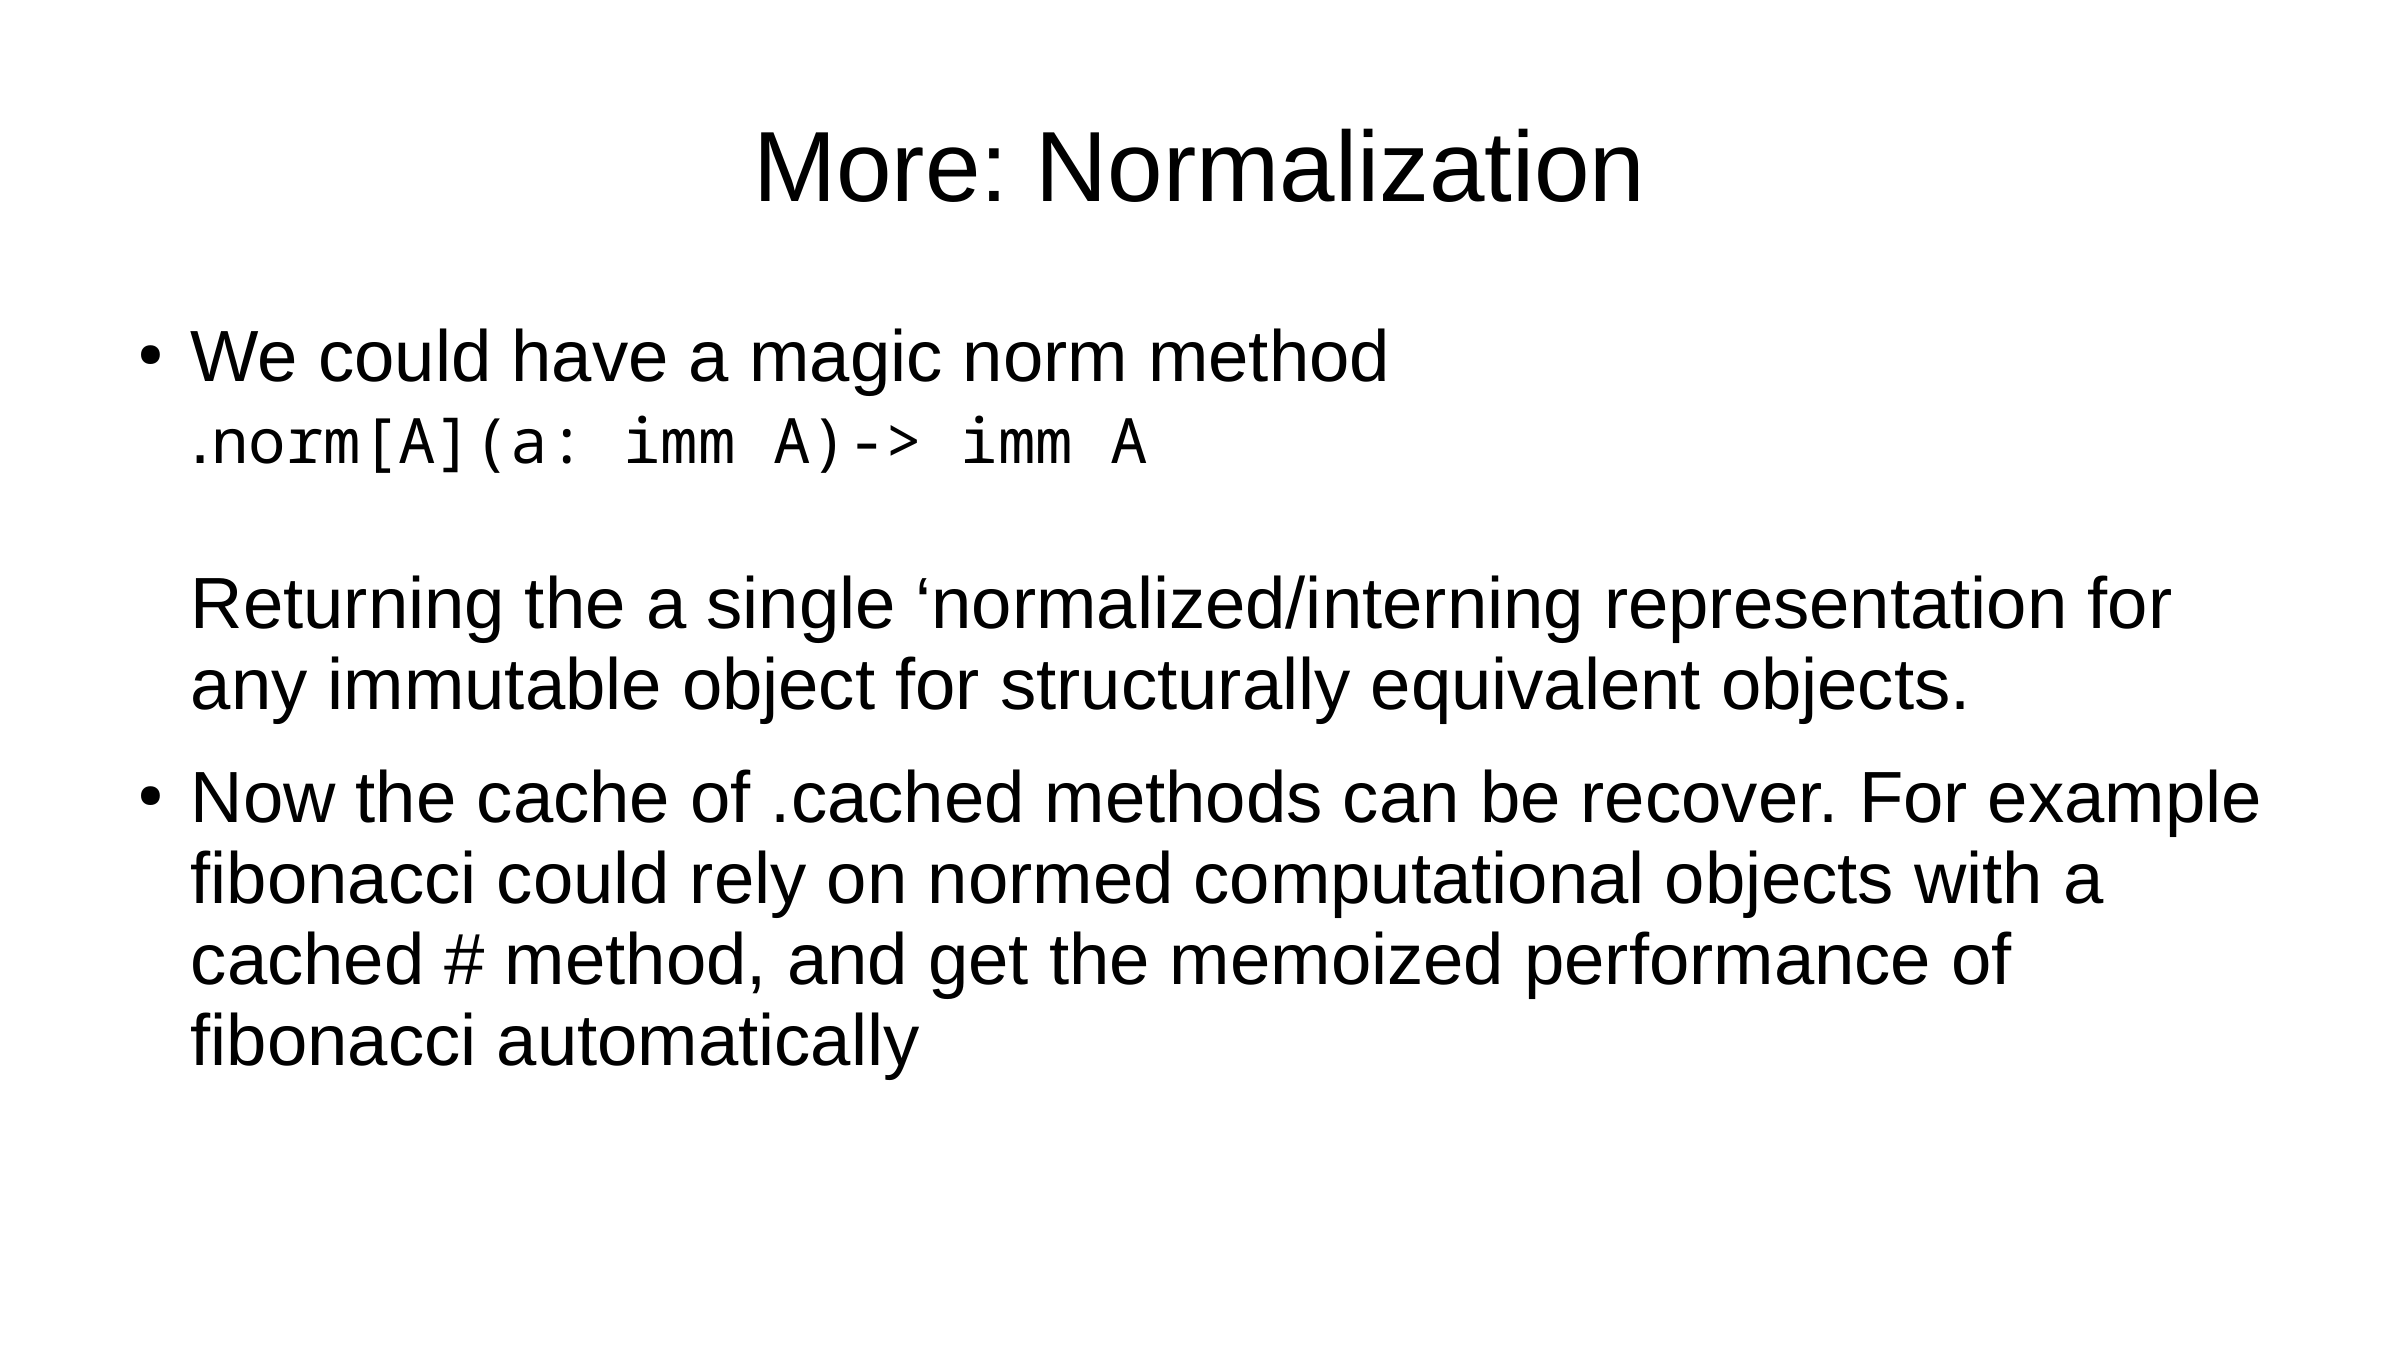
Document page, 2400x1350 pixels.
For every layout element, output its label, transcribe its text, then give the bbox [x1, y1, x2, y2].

list We could have a magic norm method .norm[A](a: imm A)-> imm A Returning the a single ‘normalized/interning representation for any immutable object for structurally equivalent objects. Now the cache of .cached methods can be recover. For example fibonacci could rely on normed computational objects with a cached # method, and get the memoized performance of fibonacci automatically [120, 315, 2280, 1099]
title More: Normalization [120, 53, 2280, 280]
